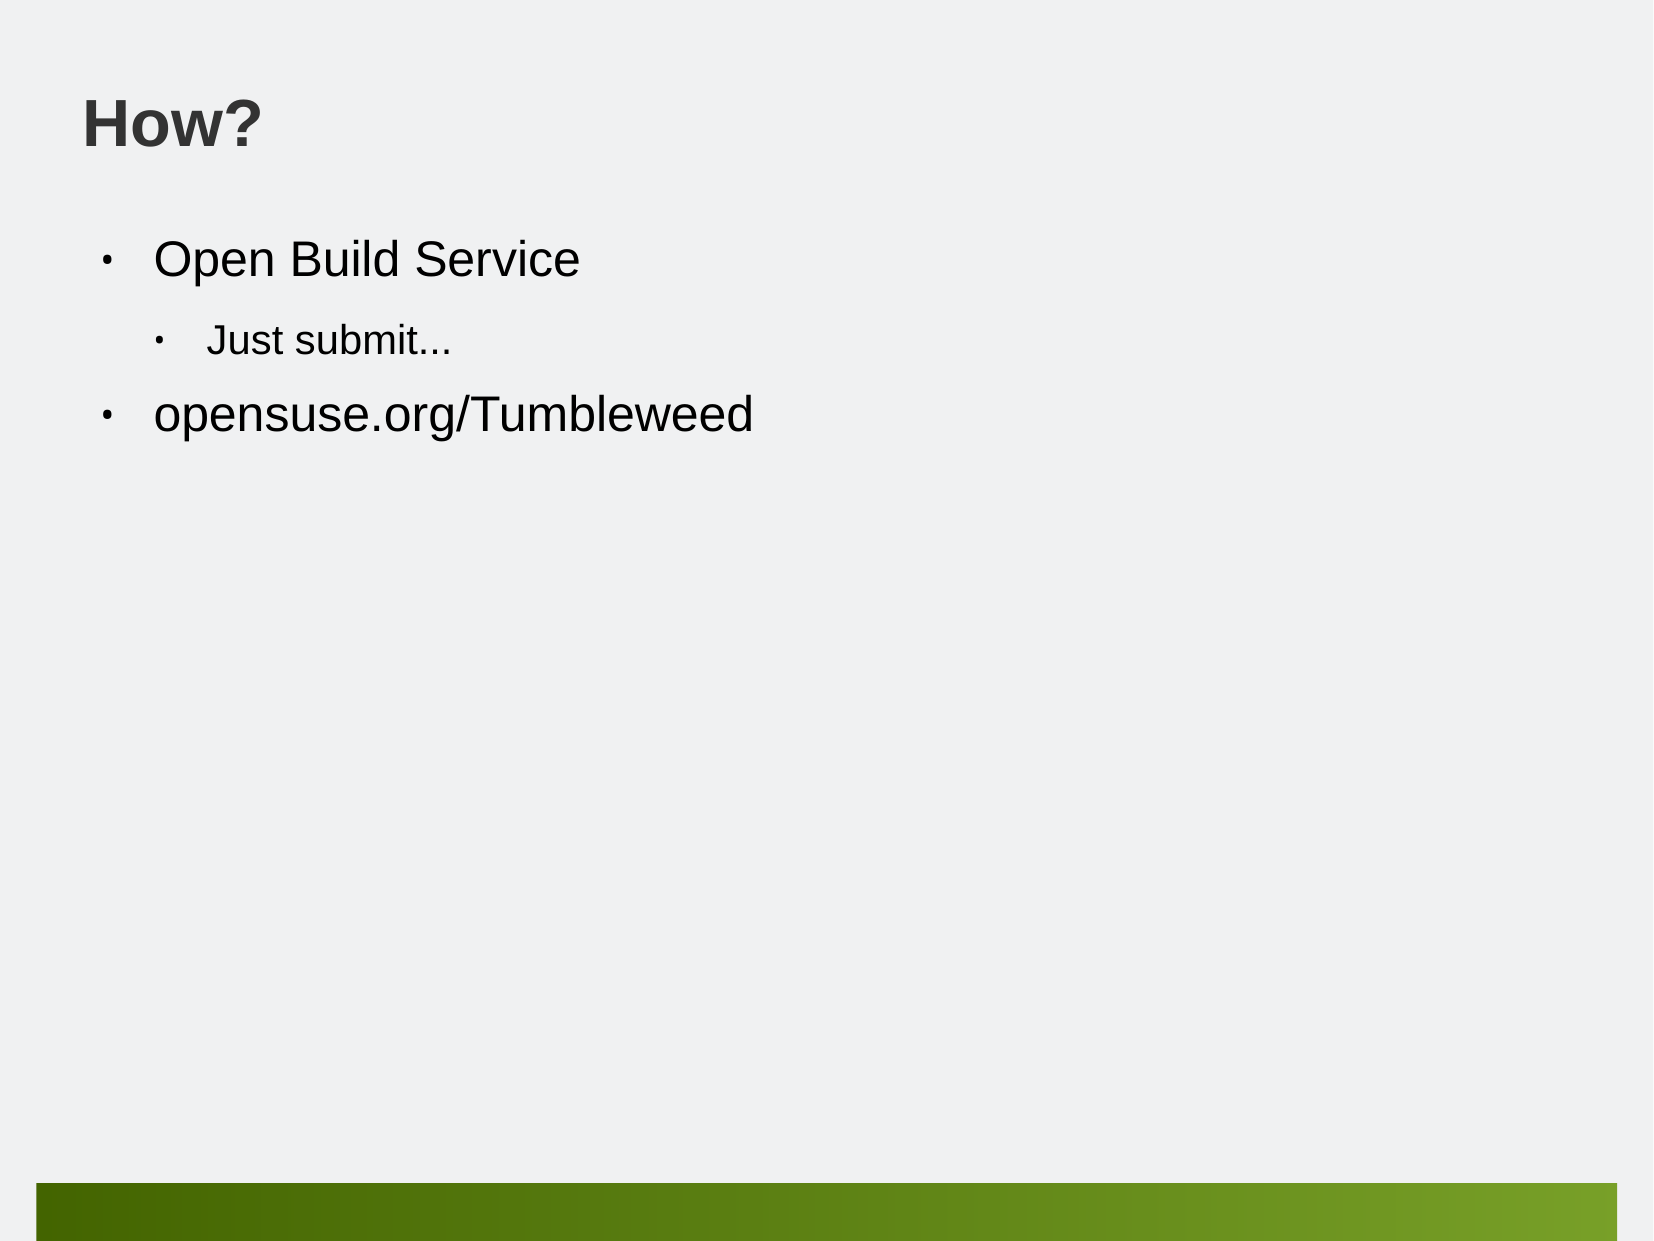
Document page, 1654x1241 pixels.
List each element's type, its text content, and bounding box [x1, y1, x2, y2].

picture [0, 0, 1654, 1241]
list Open Build Service Just submit... opensuse.org/Tumbleweed [82, 231, 1571, 1050]
title How? [82, 49, 1571, 198]
